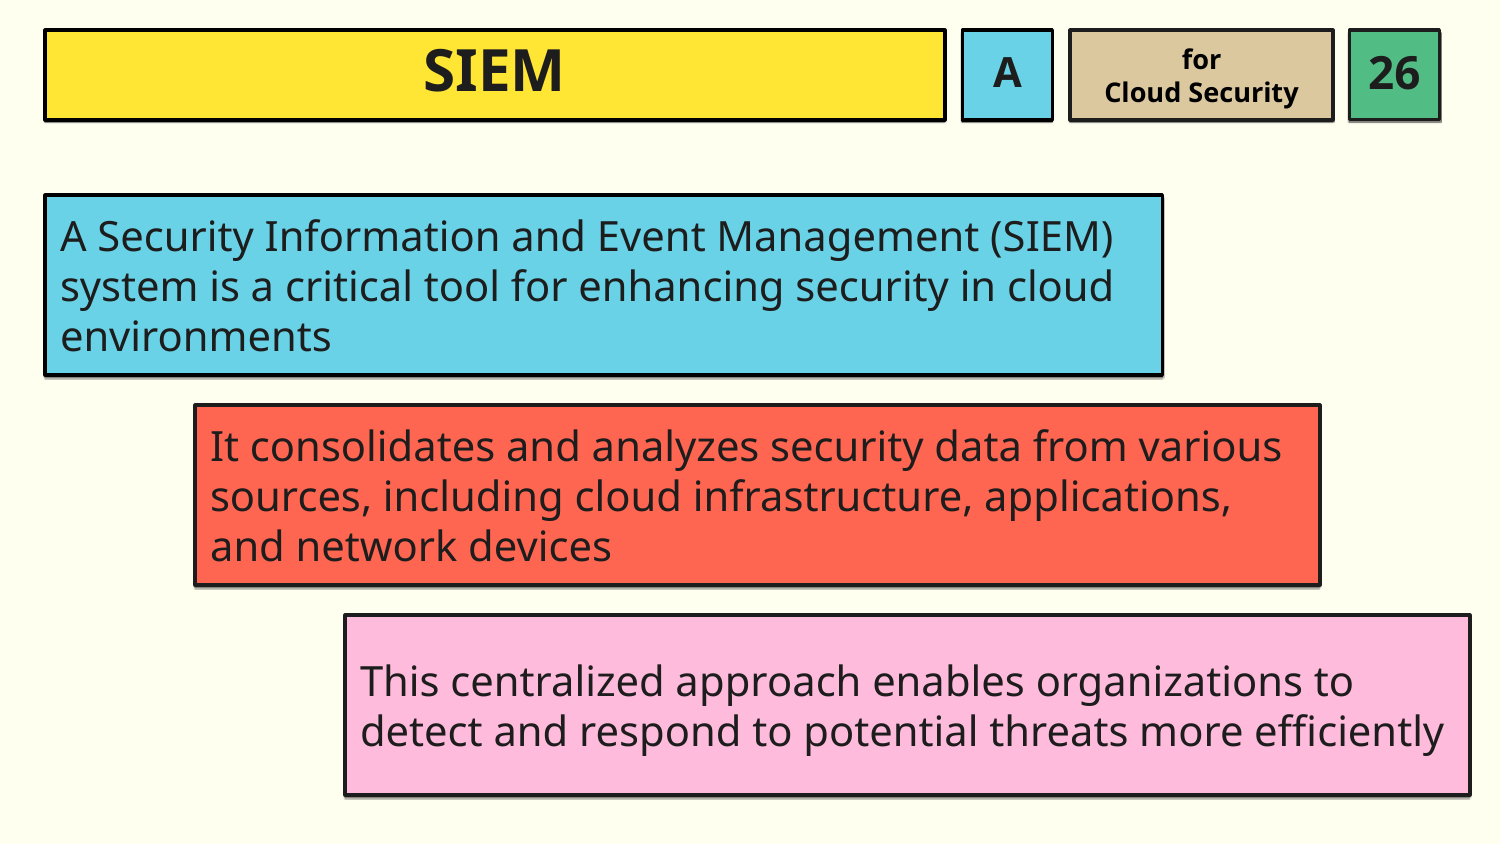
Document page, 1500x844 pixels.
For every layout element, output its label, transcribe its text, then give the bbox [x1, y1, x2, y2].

title A [962, 30, 1053, 120]
list This centralized approach enables organizations to detect and respond to potential threats more efficiently [345, 615, 1470, 795]
title SIEM [45, 30, 945, 120]
list A Security Information and Event Management (SIEM) system is a critical tool for enhancing security in cloud environments [45, 195, 1163, 375]
list It consolidates and analyzes security data from various sources, including cloud infrastructure, applications, and network devices [195, 405, 1320, 585]
title for Cloud Security [1070, 30, 1334, 120]
